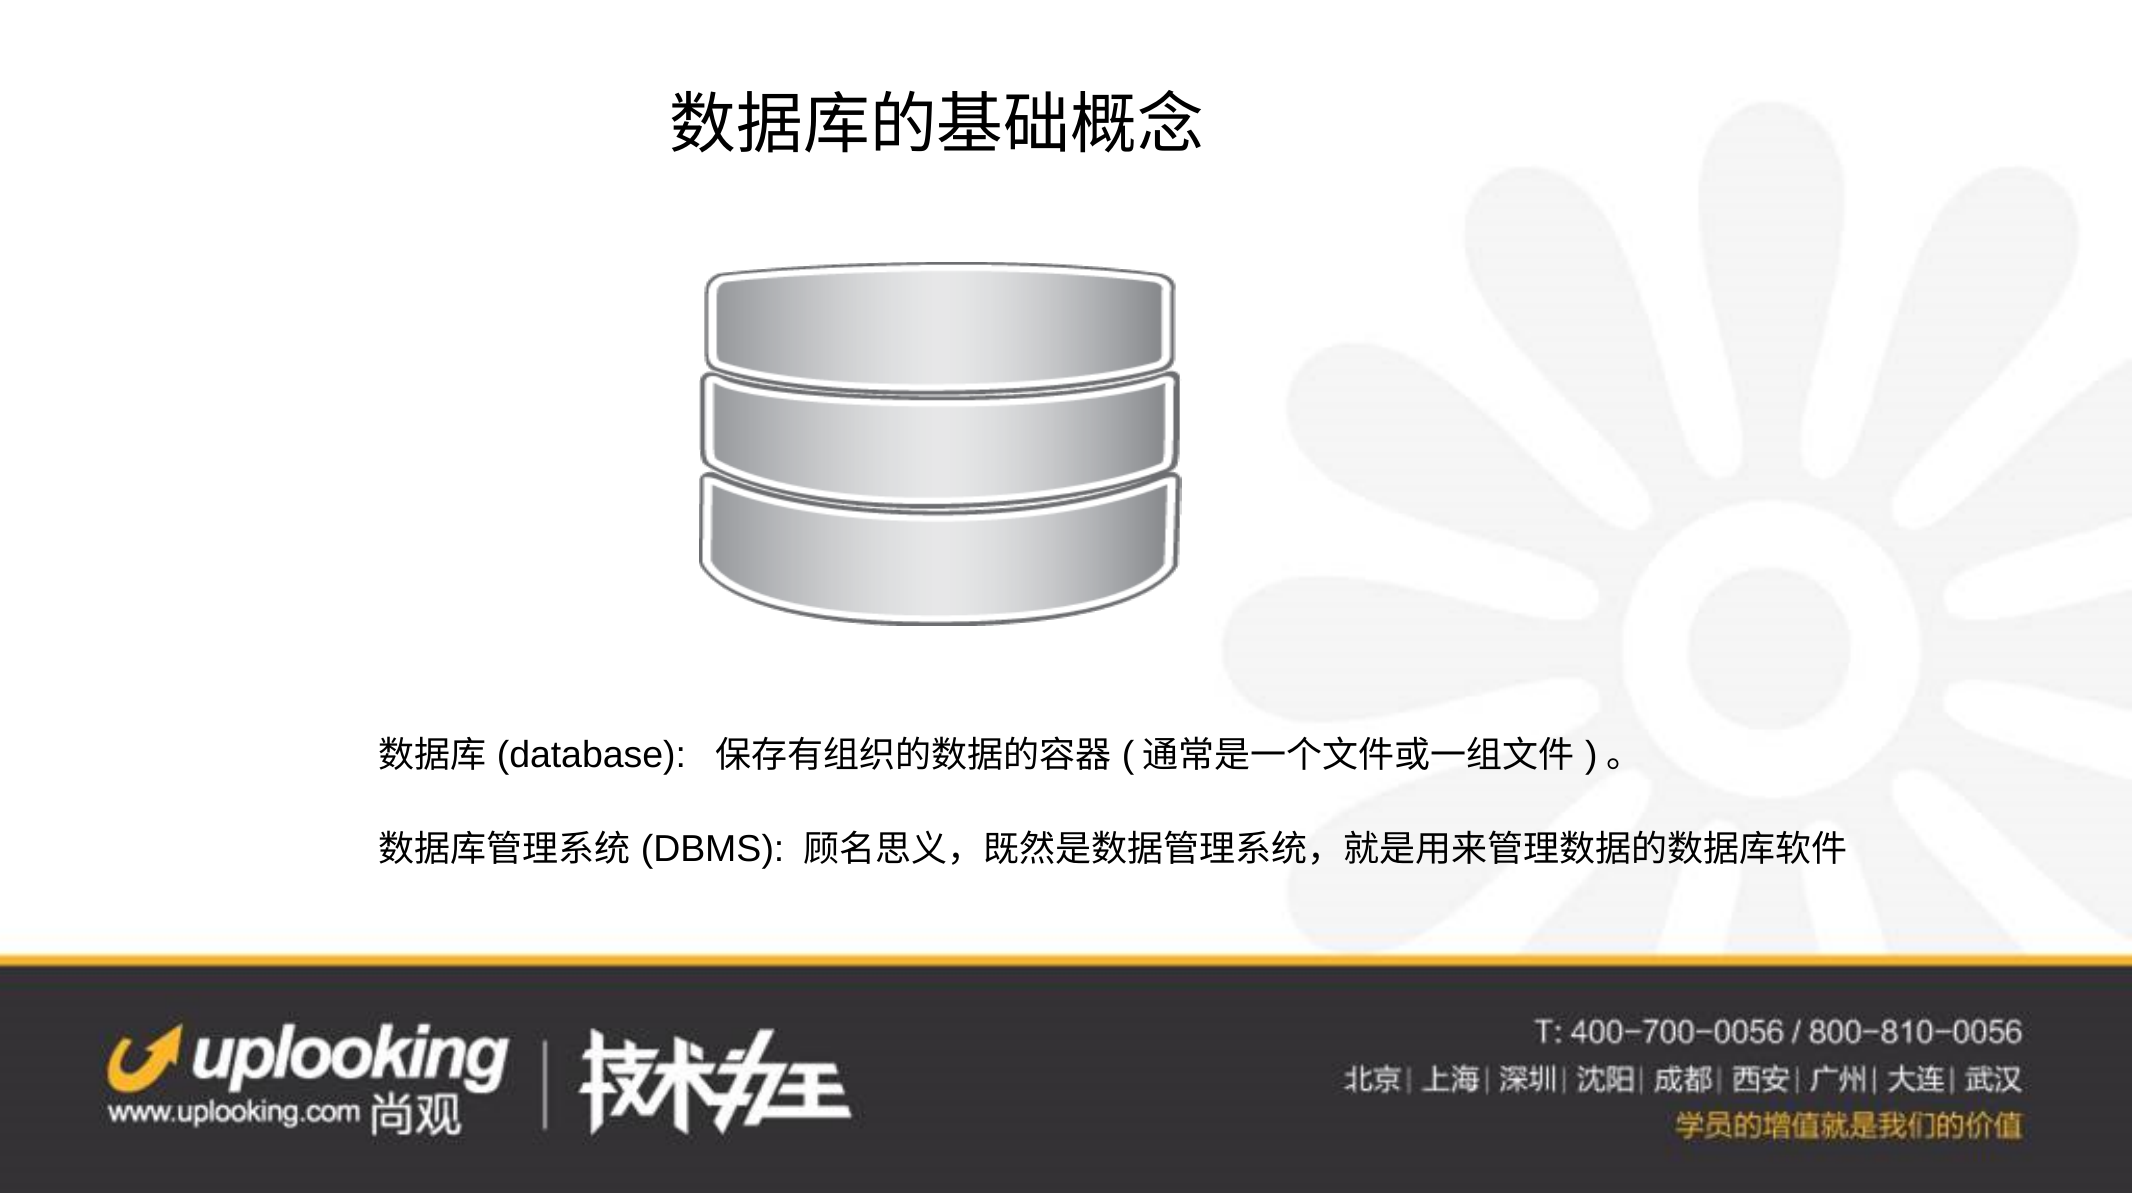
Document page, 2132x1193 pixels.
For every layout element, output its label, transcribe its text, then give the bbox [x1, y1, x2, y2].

subtitle 数据库的基础概念 [669, 45, 1919, 191]
picture [0, 0, 2132, 1193]
text_box 数据库(database): 保存有组织的数据的容器(通常是一个文件或一组文件)。 数据库管理系统(DBMS): 顾名思义，既然是数据管理系统，就是用来管理数据的数据库软件 [363, 718, 1926, 875]
